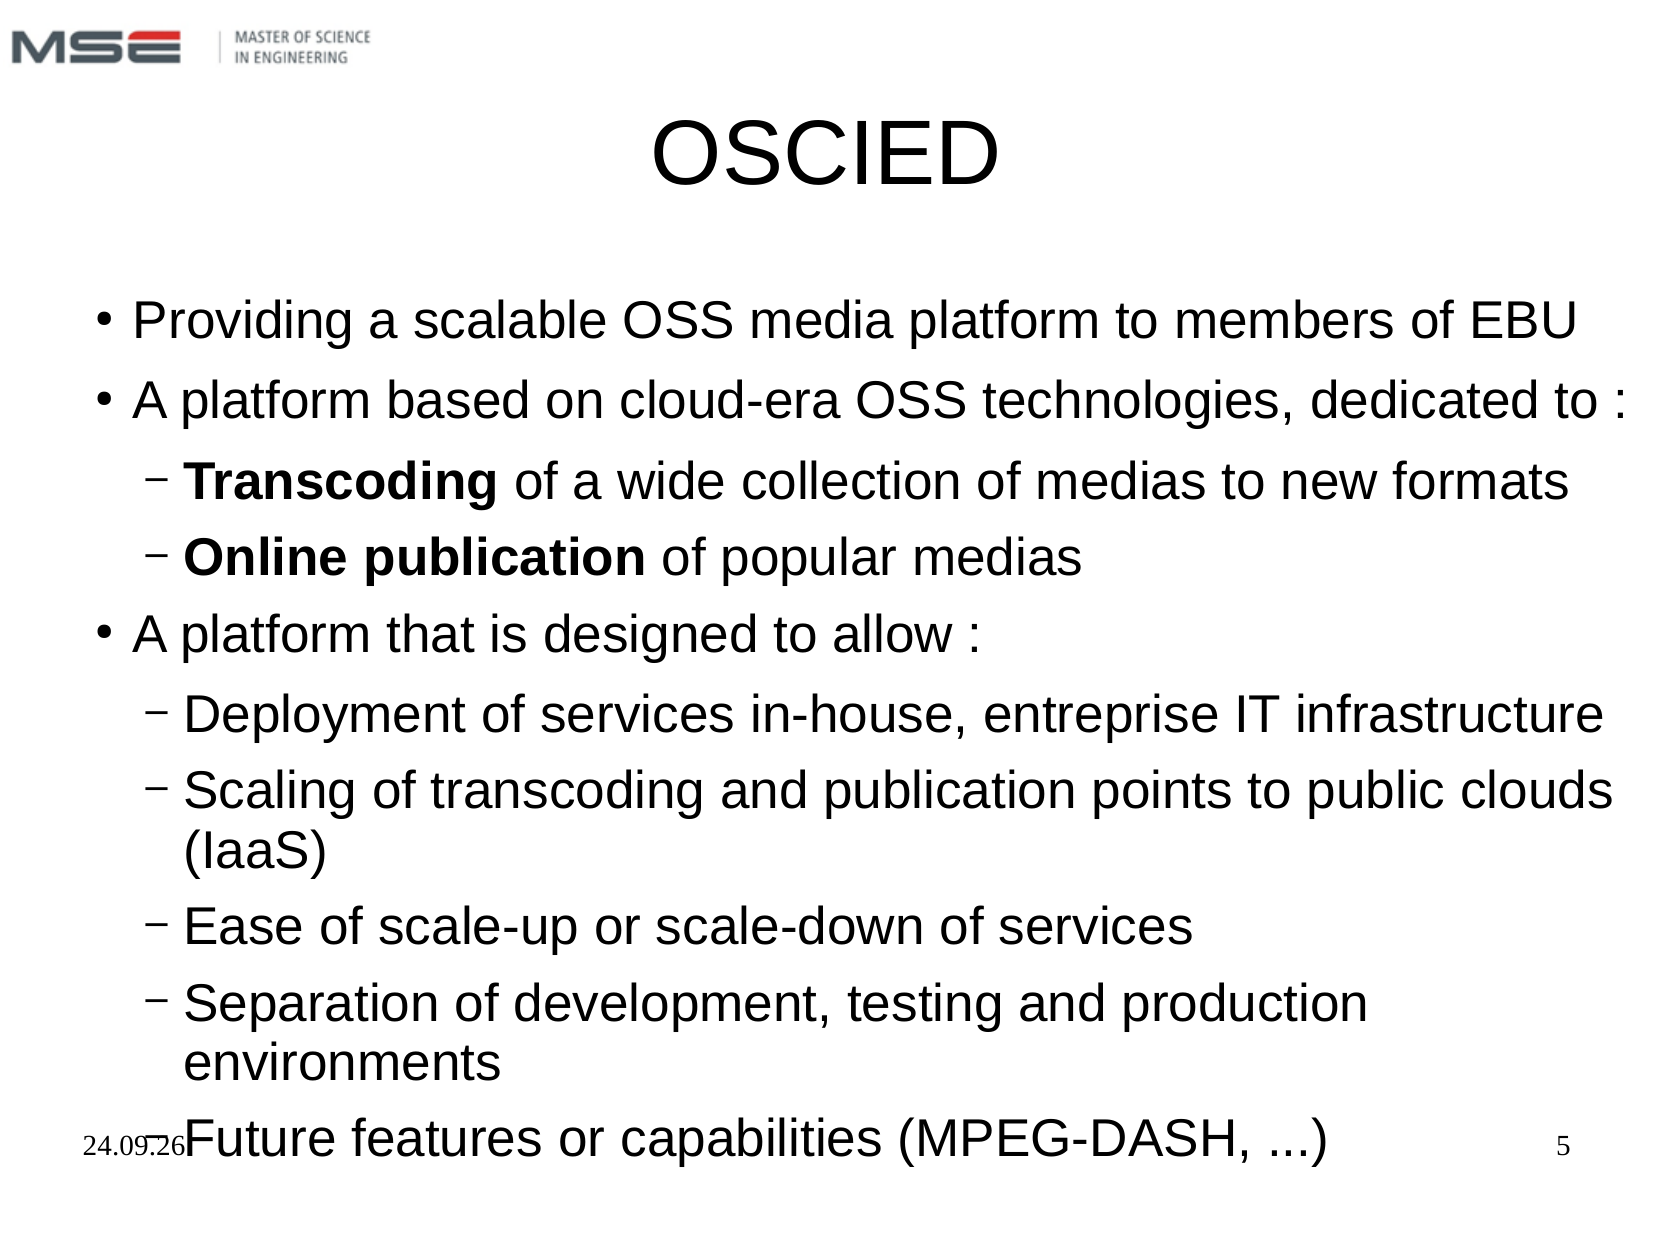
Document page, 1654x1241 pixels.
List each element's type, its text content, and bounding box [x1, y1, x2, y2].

list Providing a scalable OSS media platform to members of EBU A platform based on cloud-era OSS technologies, dedicated to : Transcoding of a wide collection of medias to new formats Online publication of popular medias A platform that is designed to allow : Deployment of services in-house, entreprise IT infrastructure Scaling of transcoding and publication points to public clouds (IaaS) Ease of scale-up or scale-down of services Separation of development, testing and production environments Future features or capabilities (MPEG-DASH, ...) [82, 290, 1654, 1205]
title OSCIED [82, 49, 1571, 257]
picture [3, 0, 402, 107]
